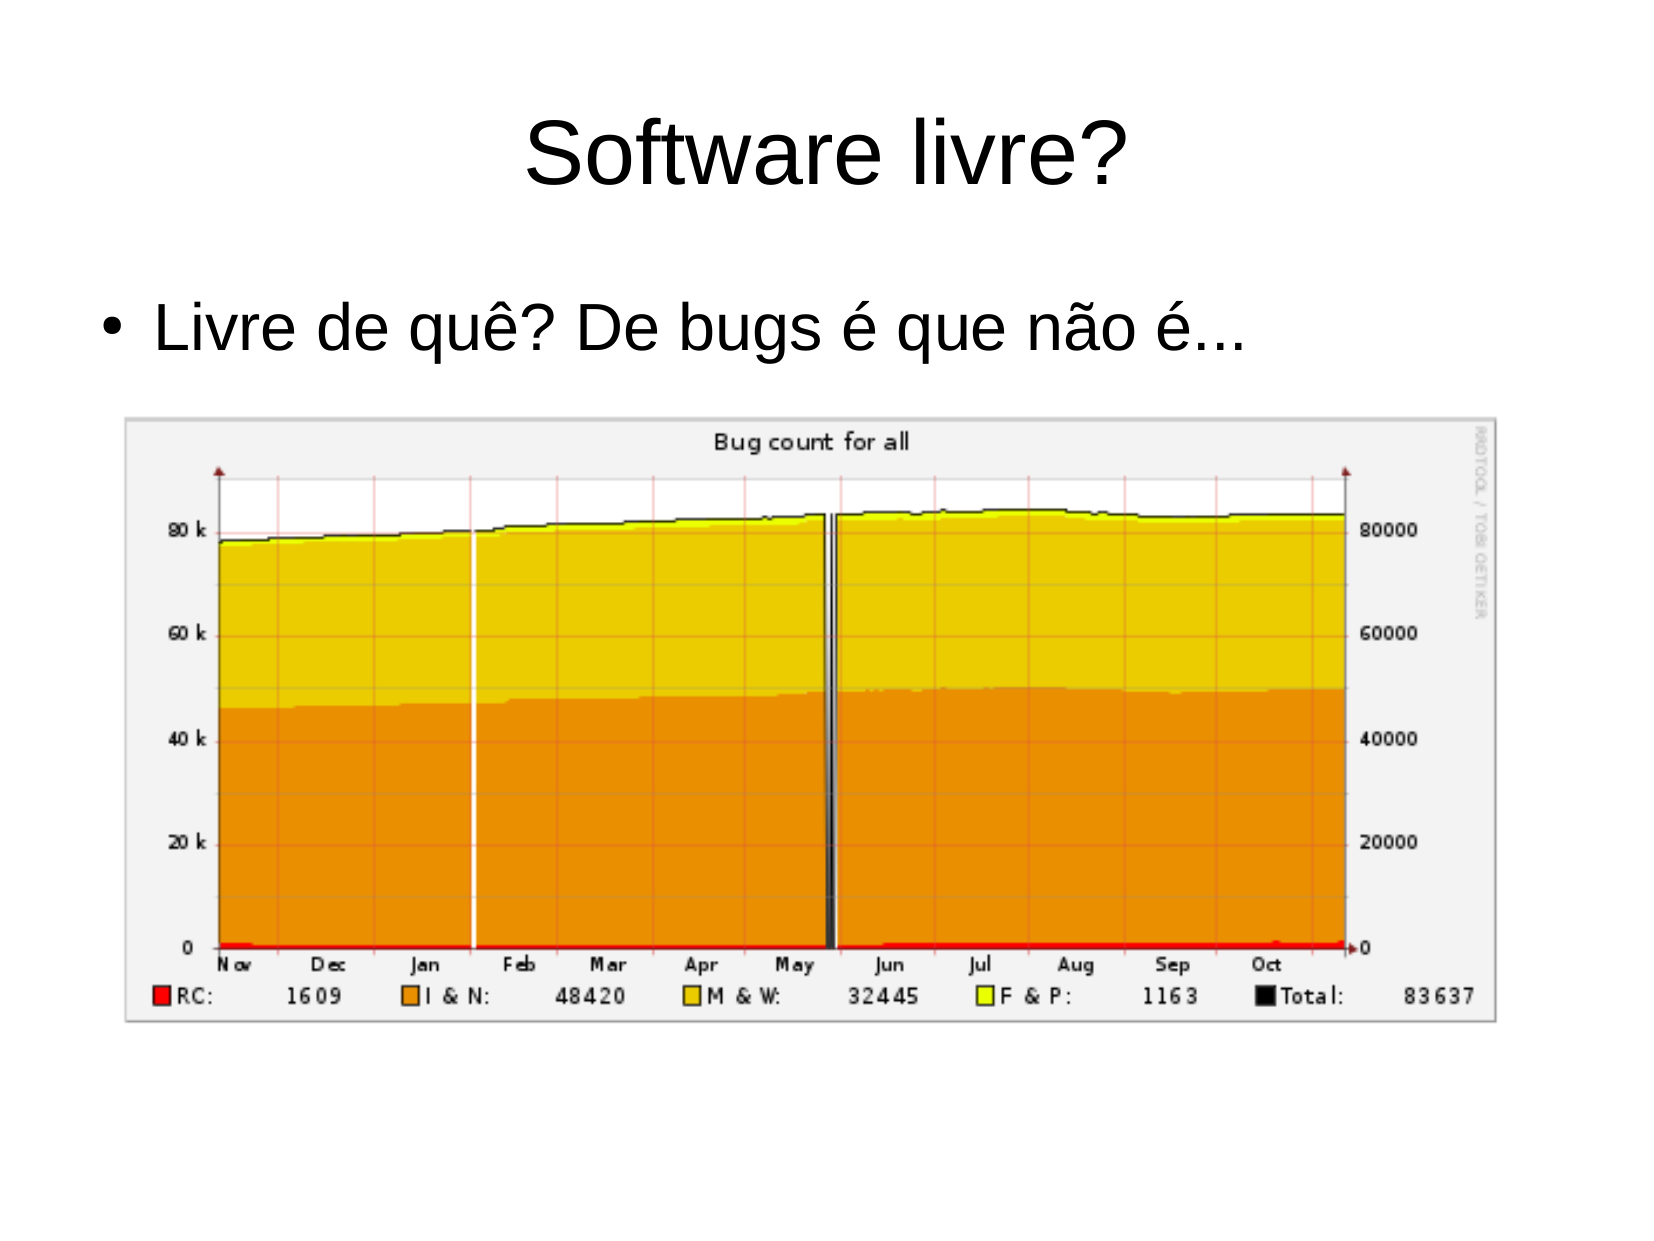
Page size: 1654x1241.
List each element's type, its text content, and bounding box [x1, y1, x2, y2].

list Livre de quê? De bugs é que não é... [82, 290, 1571, 1010]
picture [118, 413, 1502, 1028]
title Software livre? [82, 49, 1571, 257]
